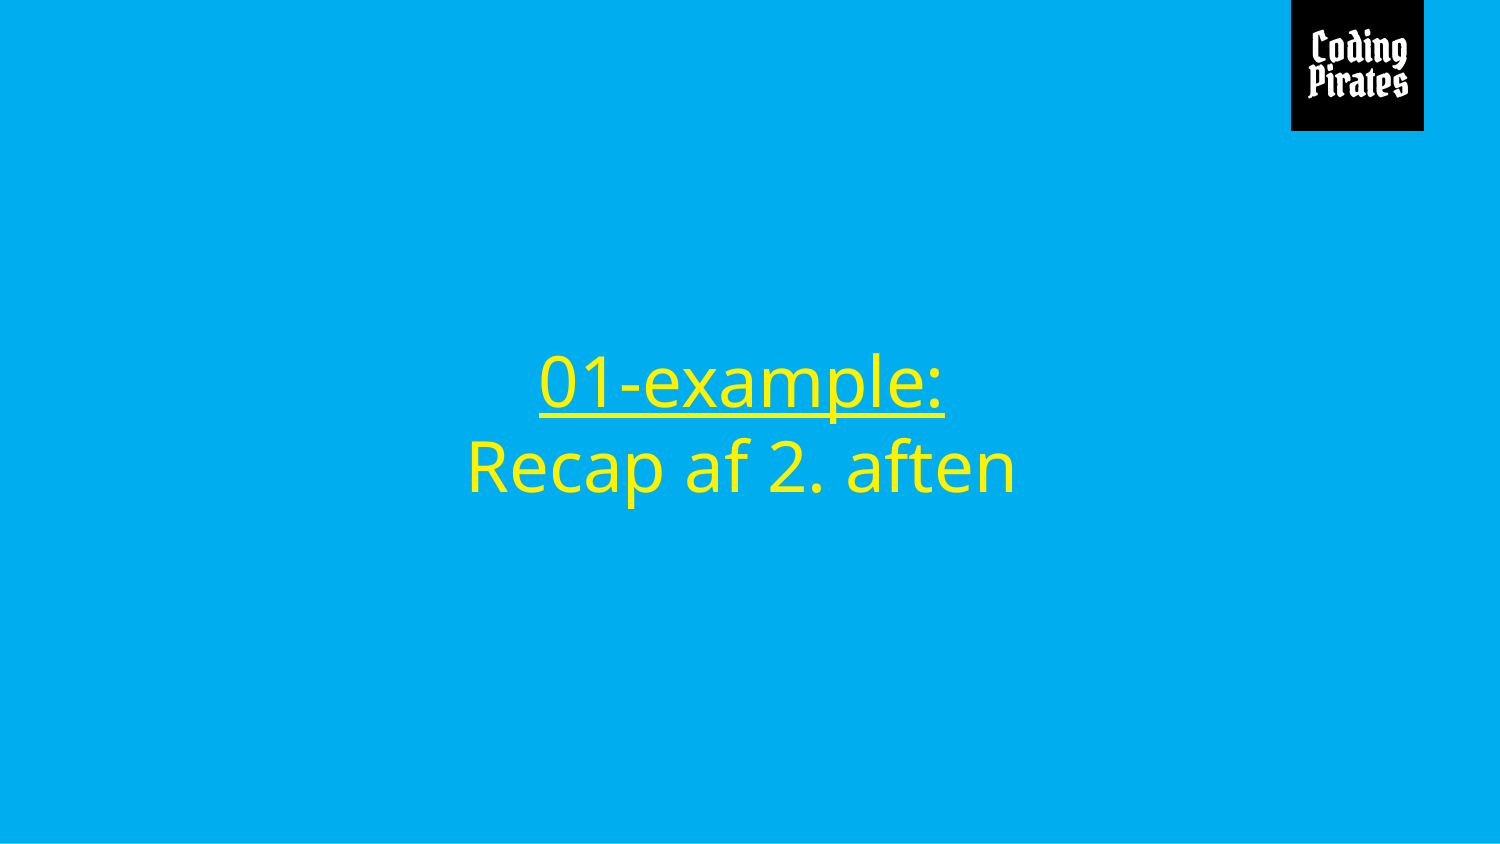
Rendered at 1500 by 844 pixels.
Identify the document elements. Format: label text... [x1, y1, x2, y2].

picture [1292, 0, 1423, 130]
title 01-example: Recap af 2. aften [12, 352, 1472, 491]
